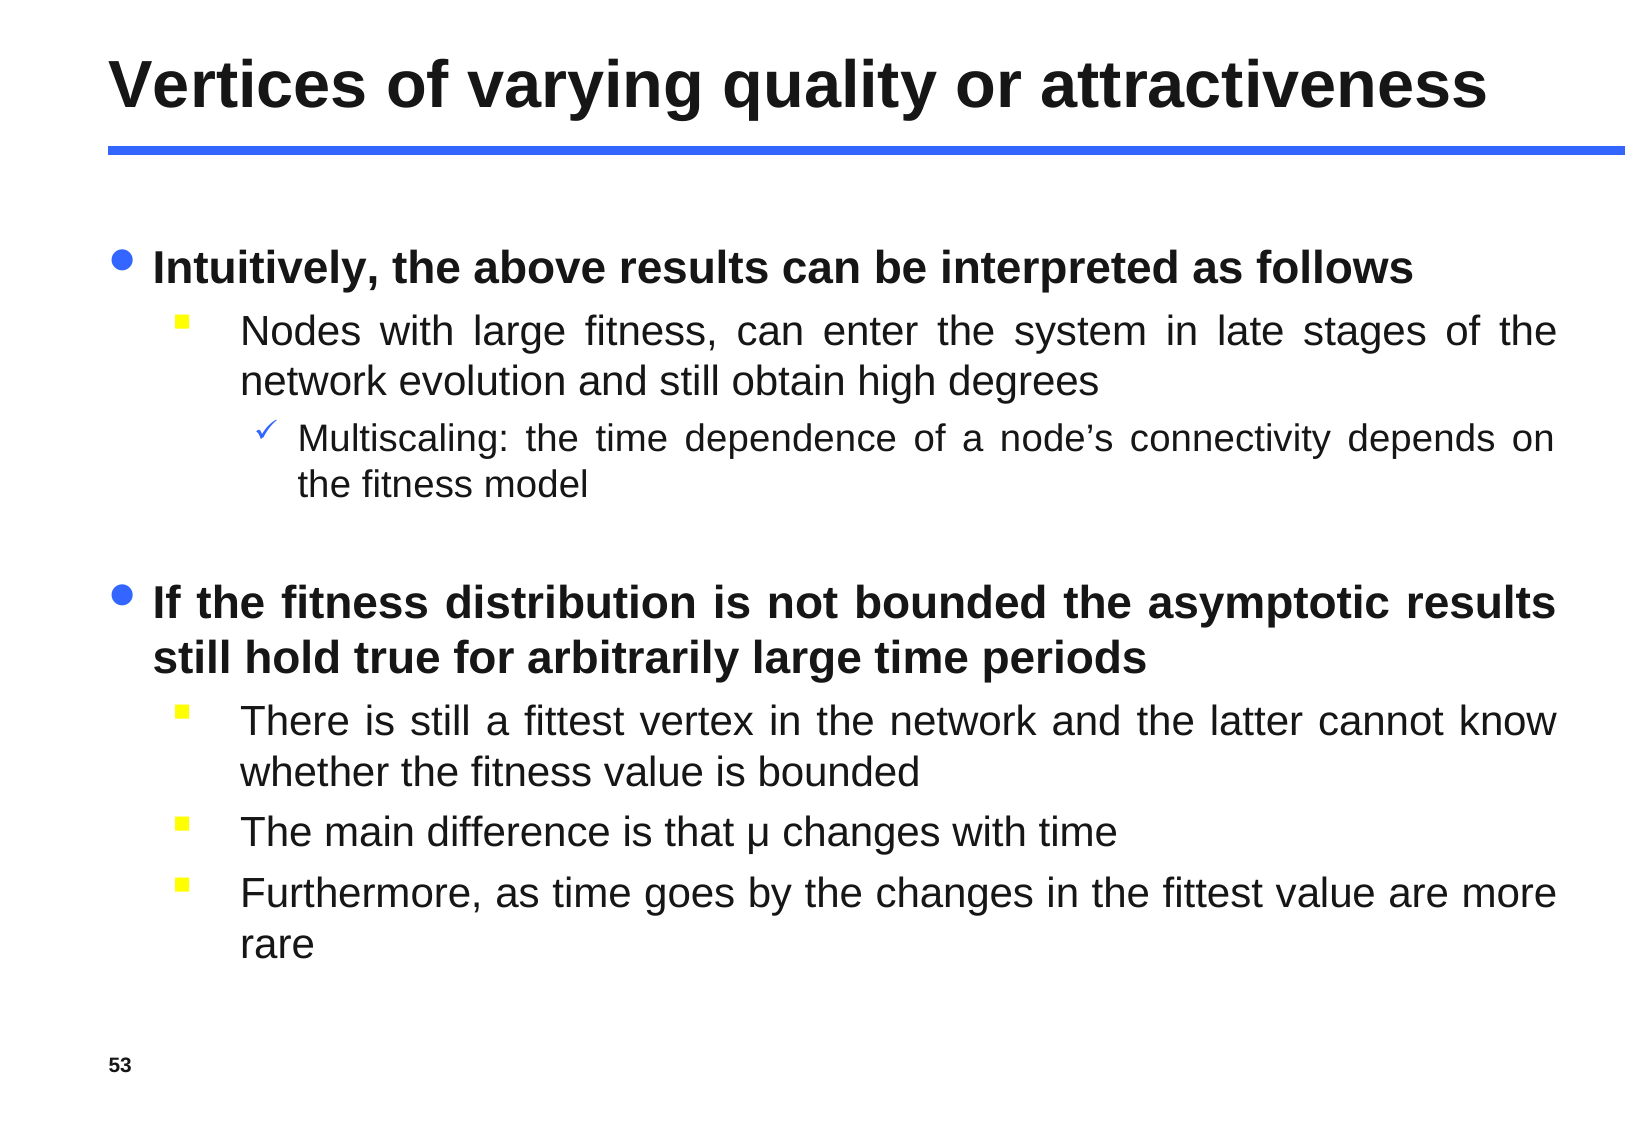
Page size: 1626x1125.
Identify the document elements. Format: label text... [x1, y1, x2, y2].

list Intuitively, the above results can be interpreted as follows Nodes with large fitness, can enter the system in late stages of the network evolution and still obtain high degrees Multiscaling: the time dependence of a node’s connectivity depends on the fitness model If the fitness distribution is not bounded the asymptotic results still hold true for arbitrarily large time periods There is still a fittest vertex in the network and the latter cannot know whether the fitness value is bounded The main difference is that μ changes with time Furthermore, as time goes by the changes in the fittest value are more rare [108, 237, 1558, 975]
text_box <number> [108, 1051, 188, 1077]
title Vertices of varying quality or attractiveness [108, 30, 1558, 131]
